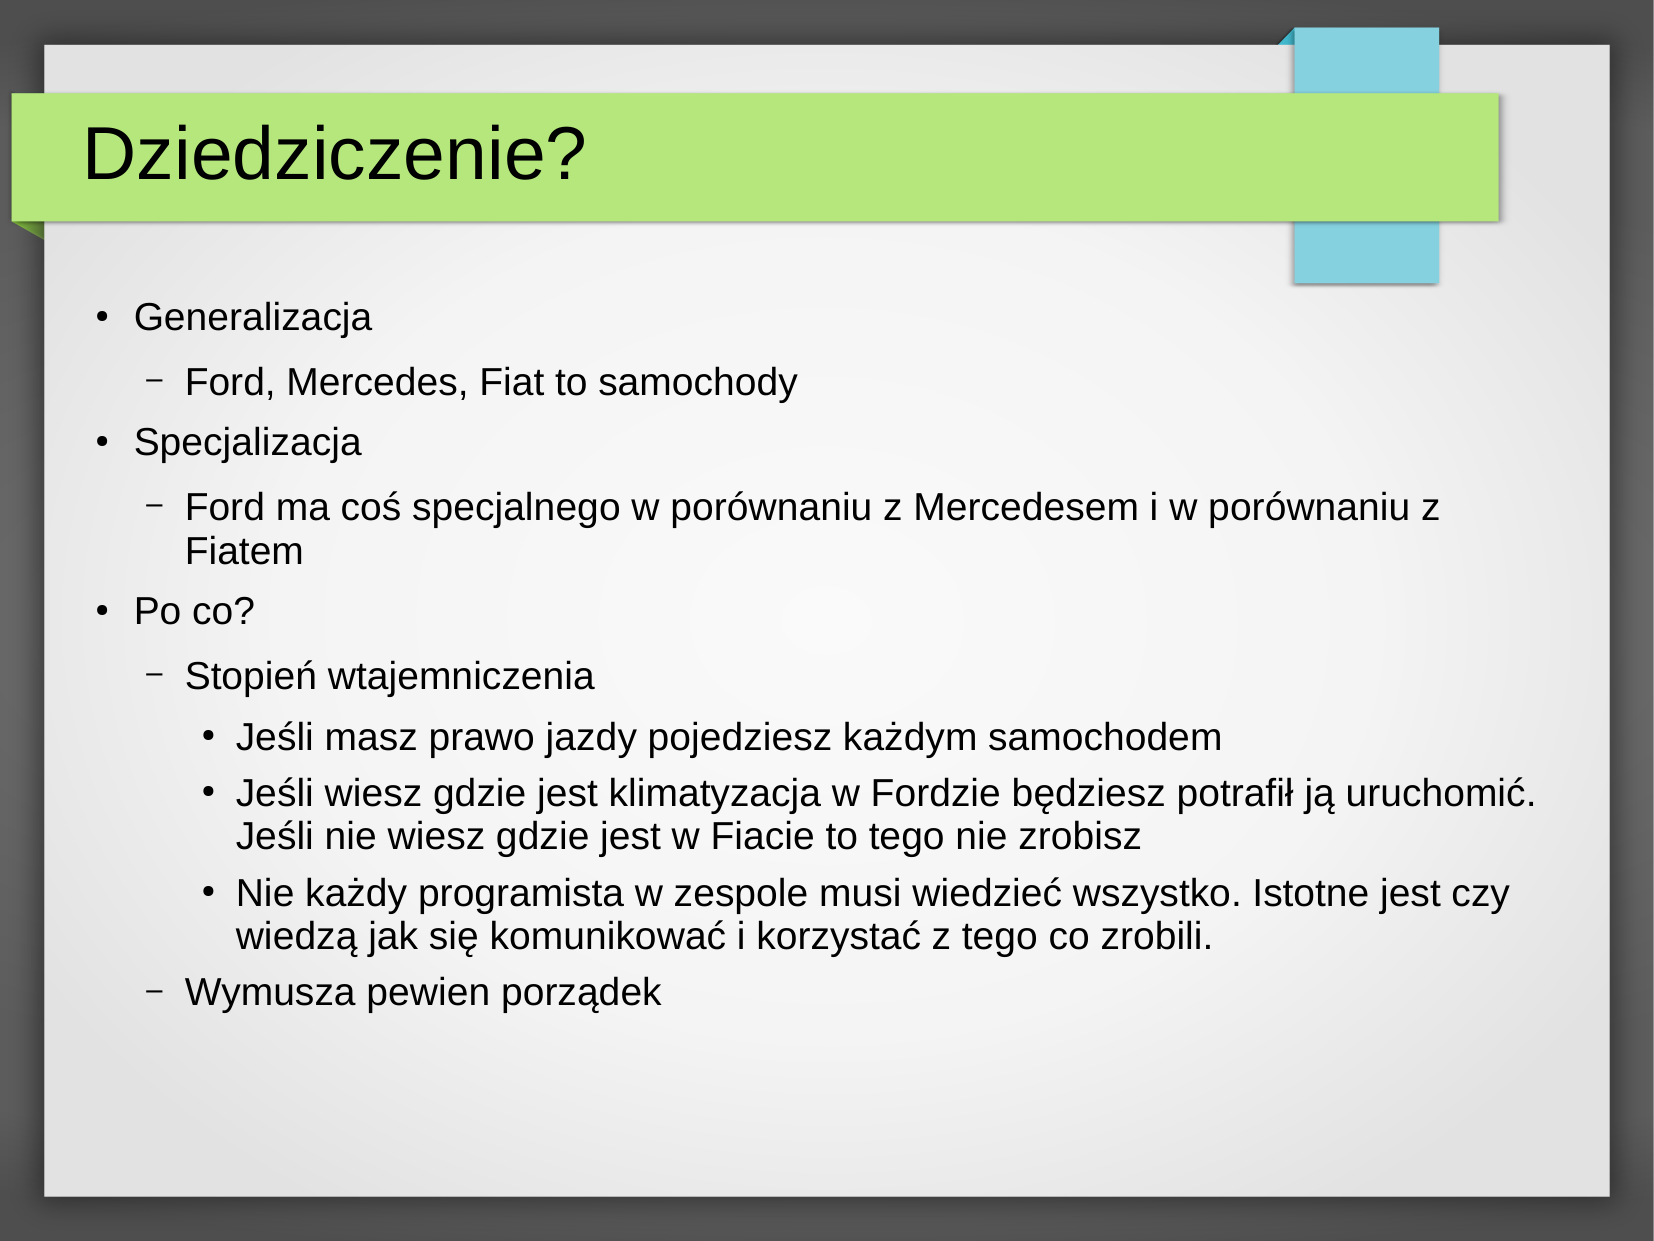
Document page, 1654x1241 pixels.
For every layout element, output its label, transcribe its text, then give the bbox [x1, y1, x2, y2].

picture [0, 0, 1654, 1241]
list Generalizacja Ford, Mercedes, Fiat to samochody Specjalizacja Ford ma coś specjalnego w porównaniu z Mercedesem i w porównaniu z Fiatem Po co? Stopień wtajemniczenia Jeśli masz prawo jazdy pojedziesz każdym samochodem Jeśli wiesz gdzie jest klimatyzacja w Fordzie będziesz potrafił ją uruchomić. Jeśli nie wiesz gdzie jest w Fiacie to tego nie zrobisz Nie każdy programista w zespole musi wiedzieć wszystko. Istotne jest czy wiedzą jak się komunikować i korzystać z tego co zrobili. Wymusza pewien porządek [82, 295, 1571, 1015]
title Dziedziczenie? [82, 94, 1264, 213]
